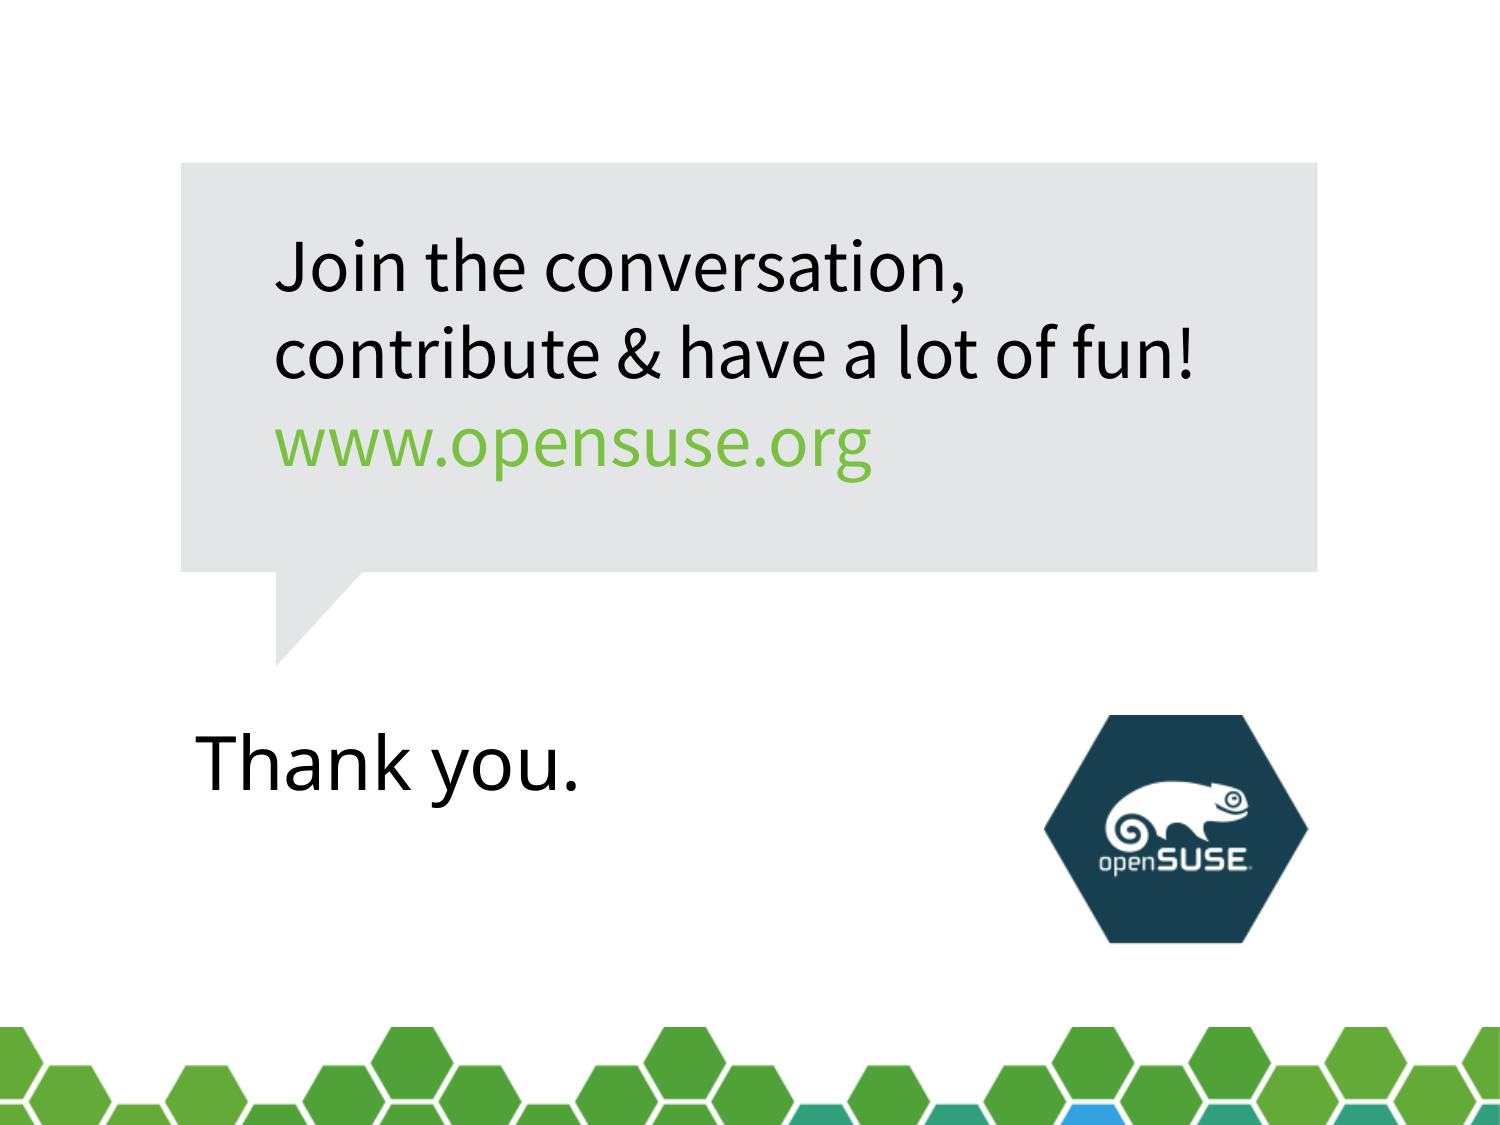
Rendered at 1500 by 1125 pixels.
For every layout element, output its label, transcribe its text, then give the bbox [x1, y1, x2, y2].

picture [0, 1027, 1500, 1125]
picture [1044, 715, 1309, 945]
text_box Join the conversation, contribute & have a lot of fun! www.opensuse.org [259, 213, 1334, 609]
